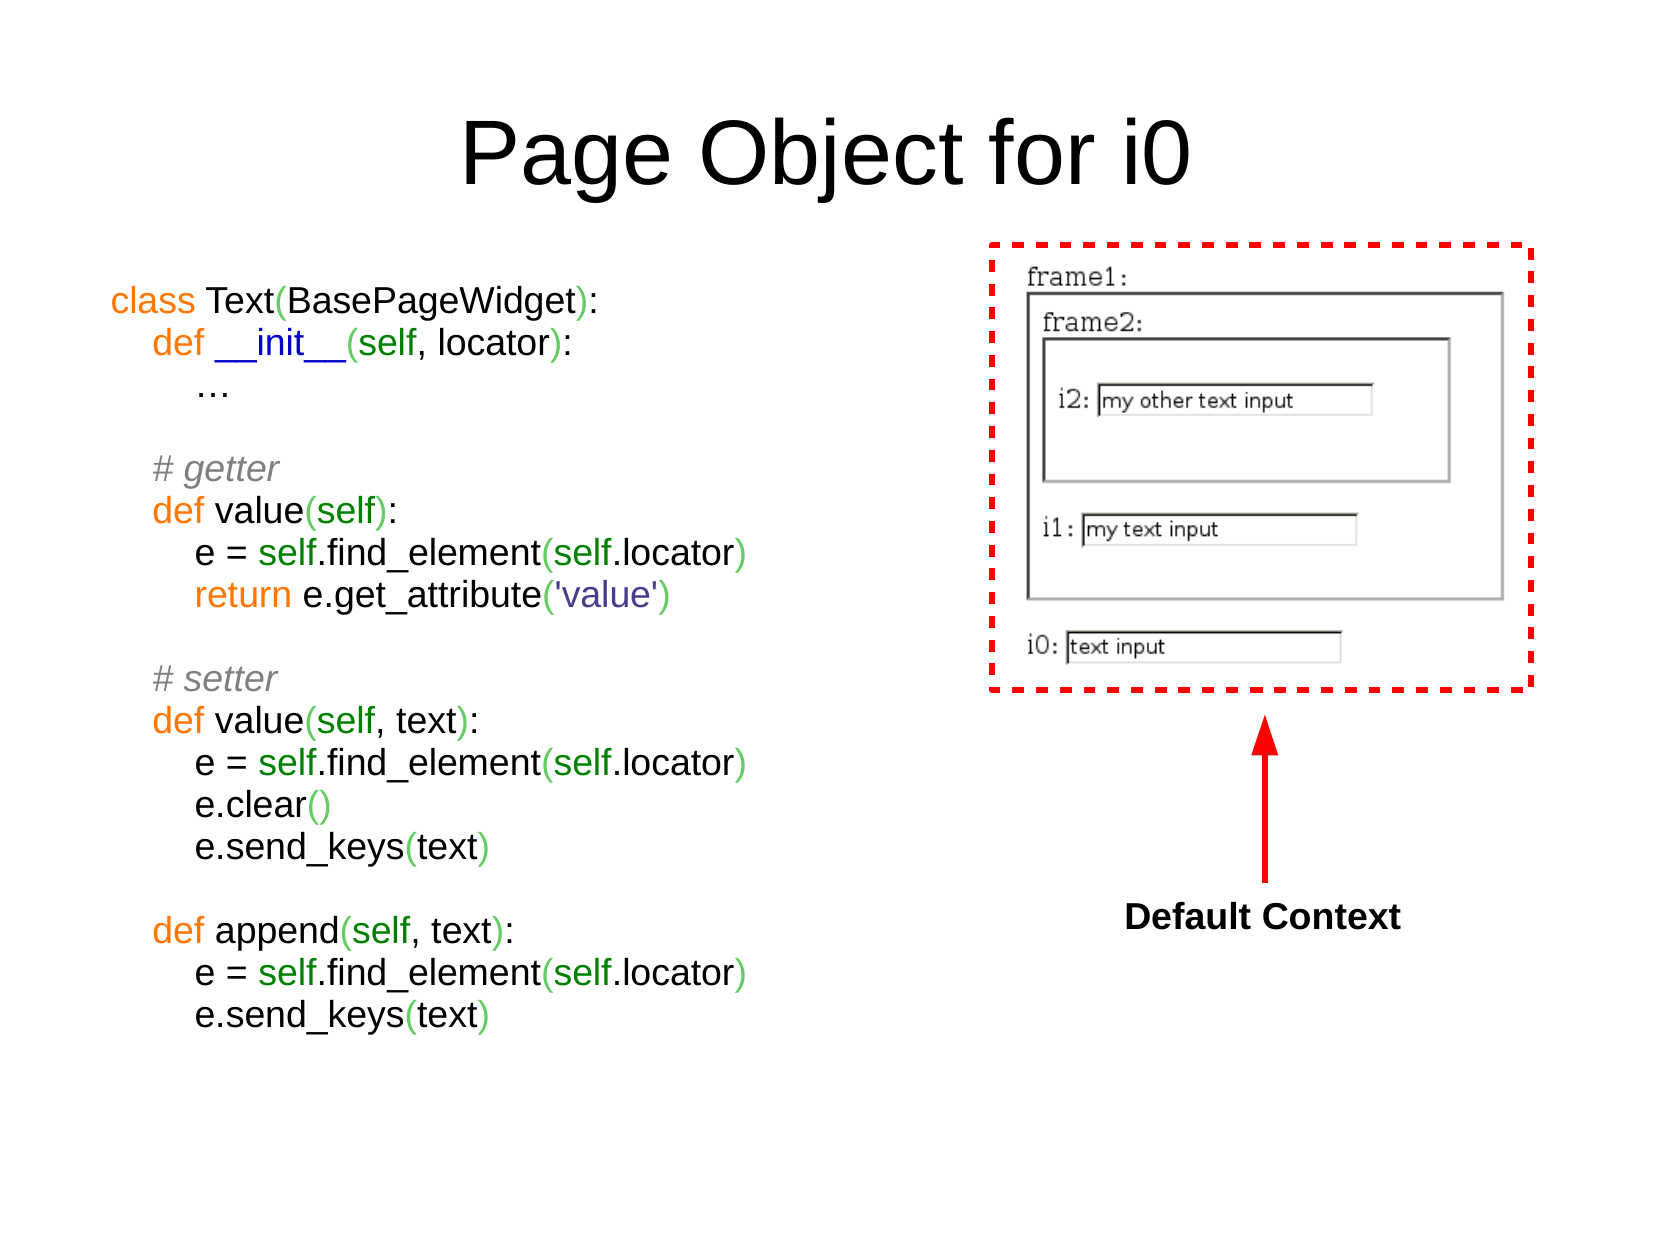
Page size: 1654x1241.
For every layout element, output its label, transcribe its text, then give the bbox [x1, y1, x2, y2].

picture [1016, 253, 1509, 676]
text_box Default Context [1109, 888, 1417, 946]
title Page Object for i0 [82, 49, 1571, 257]
text_box class Text(BasePageWidget): def __init__(self, locator): … # getter def value(self): e = self.find_element(self.locator) return e.get_attribute('value') # setter def value(self, text): e = self.find_element(self.locator) e.clear() e.send_keys(text) def append(self, text): e = self.find_element(self.locator) e.send_keys(text) [95, 272, 763, 1086]
